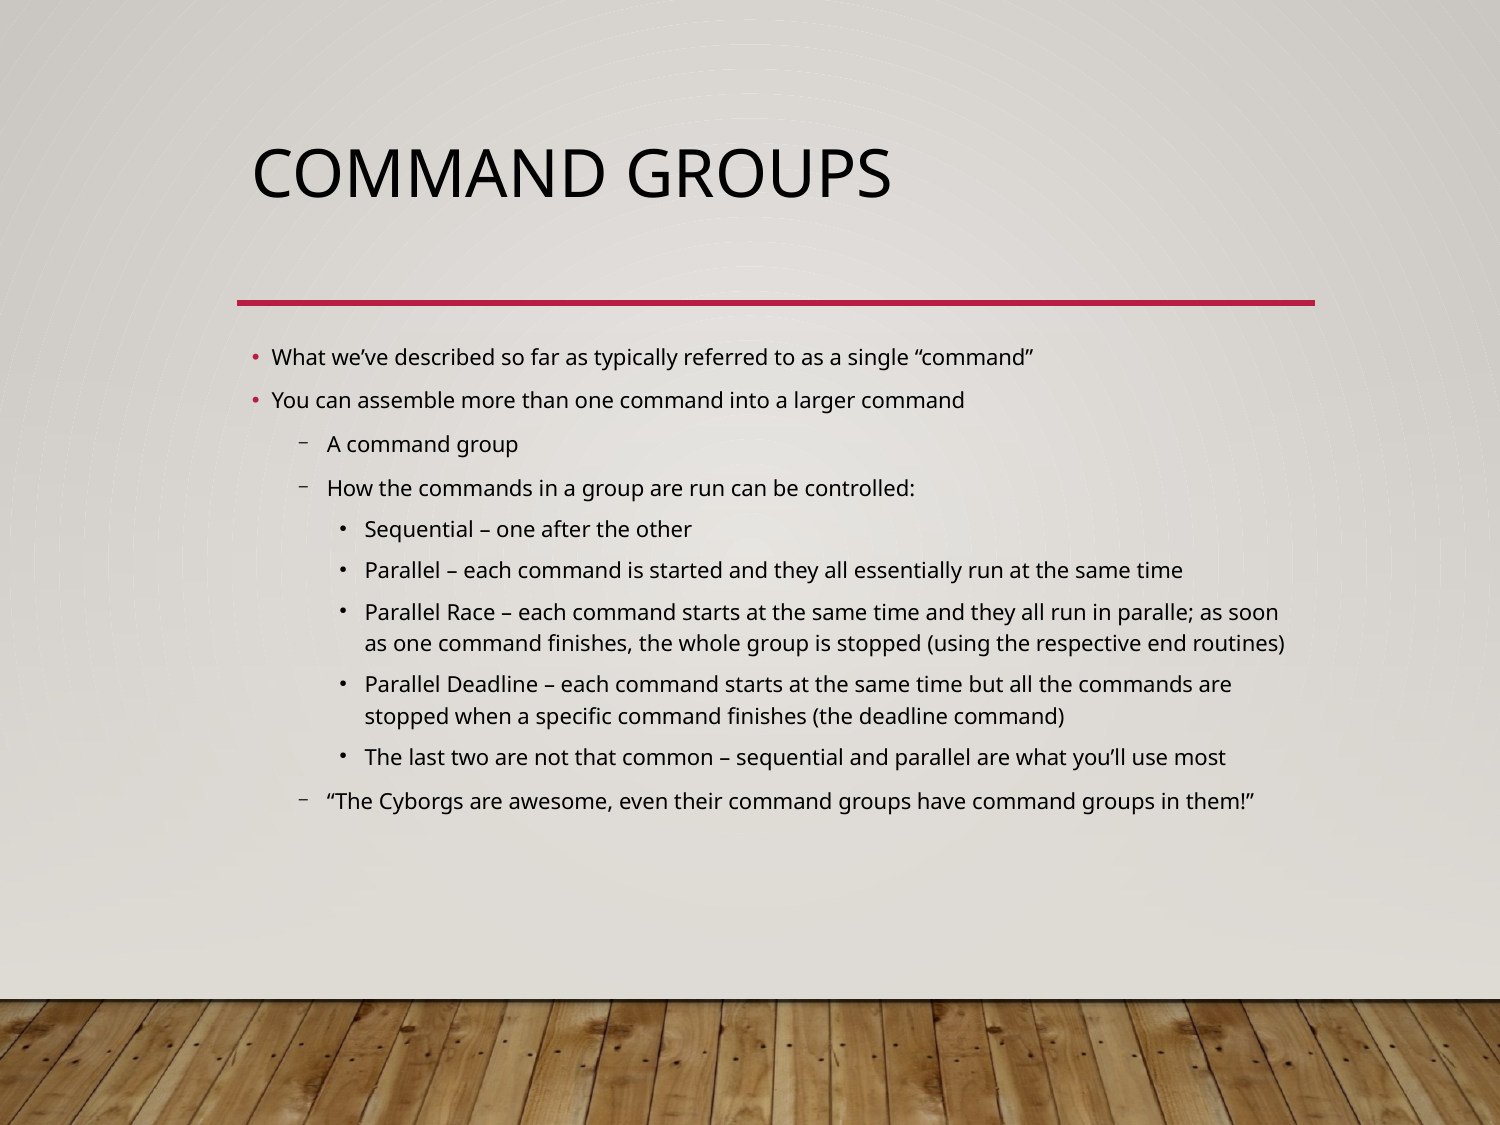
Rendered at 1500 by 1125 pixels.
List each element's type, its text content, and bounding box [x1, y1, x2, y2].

picture [0, 999, 1500, 1125]
list What we’ve described so far as typically referred to as a single “command” You can assemble more than one command into a larger command A command group How the commands in a group are run can be controlled: Sequential – one after the other Parallel – each command is started and they all essentially run at the same time Parallel Race – each command starts at the same time and they all run in paralle; as soon as one command finishes, the whole group is stopped (using the respective end routines) Parallel Deadline – each command starts at the same time but all the commands are stopped when a specific command finishes (the deadline command) The last two are not that common – sequential and parallel are what you’ll use most “The Cyborgs are awesome, even their command groups have command groups in them!” [236, 330, 1315, 897]
title Command Groups [236, 131, 1315, 305]
